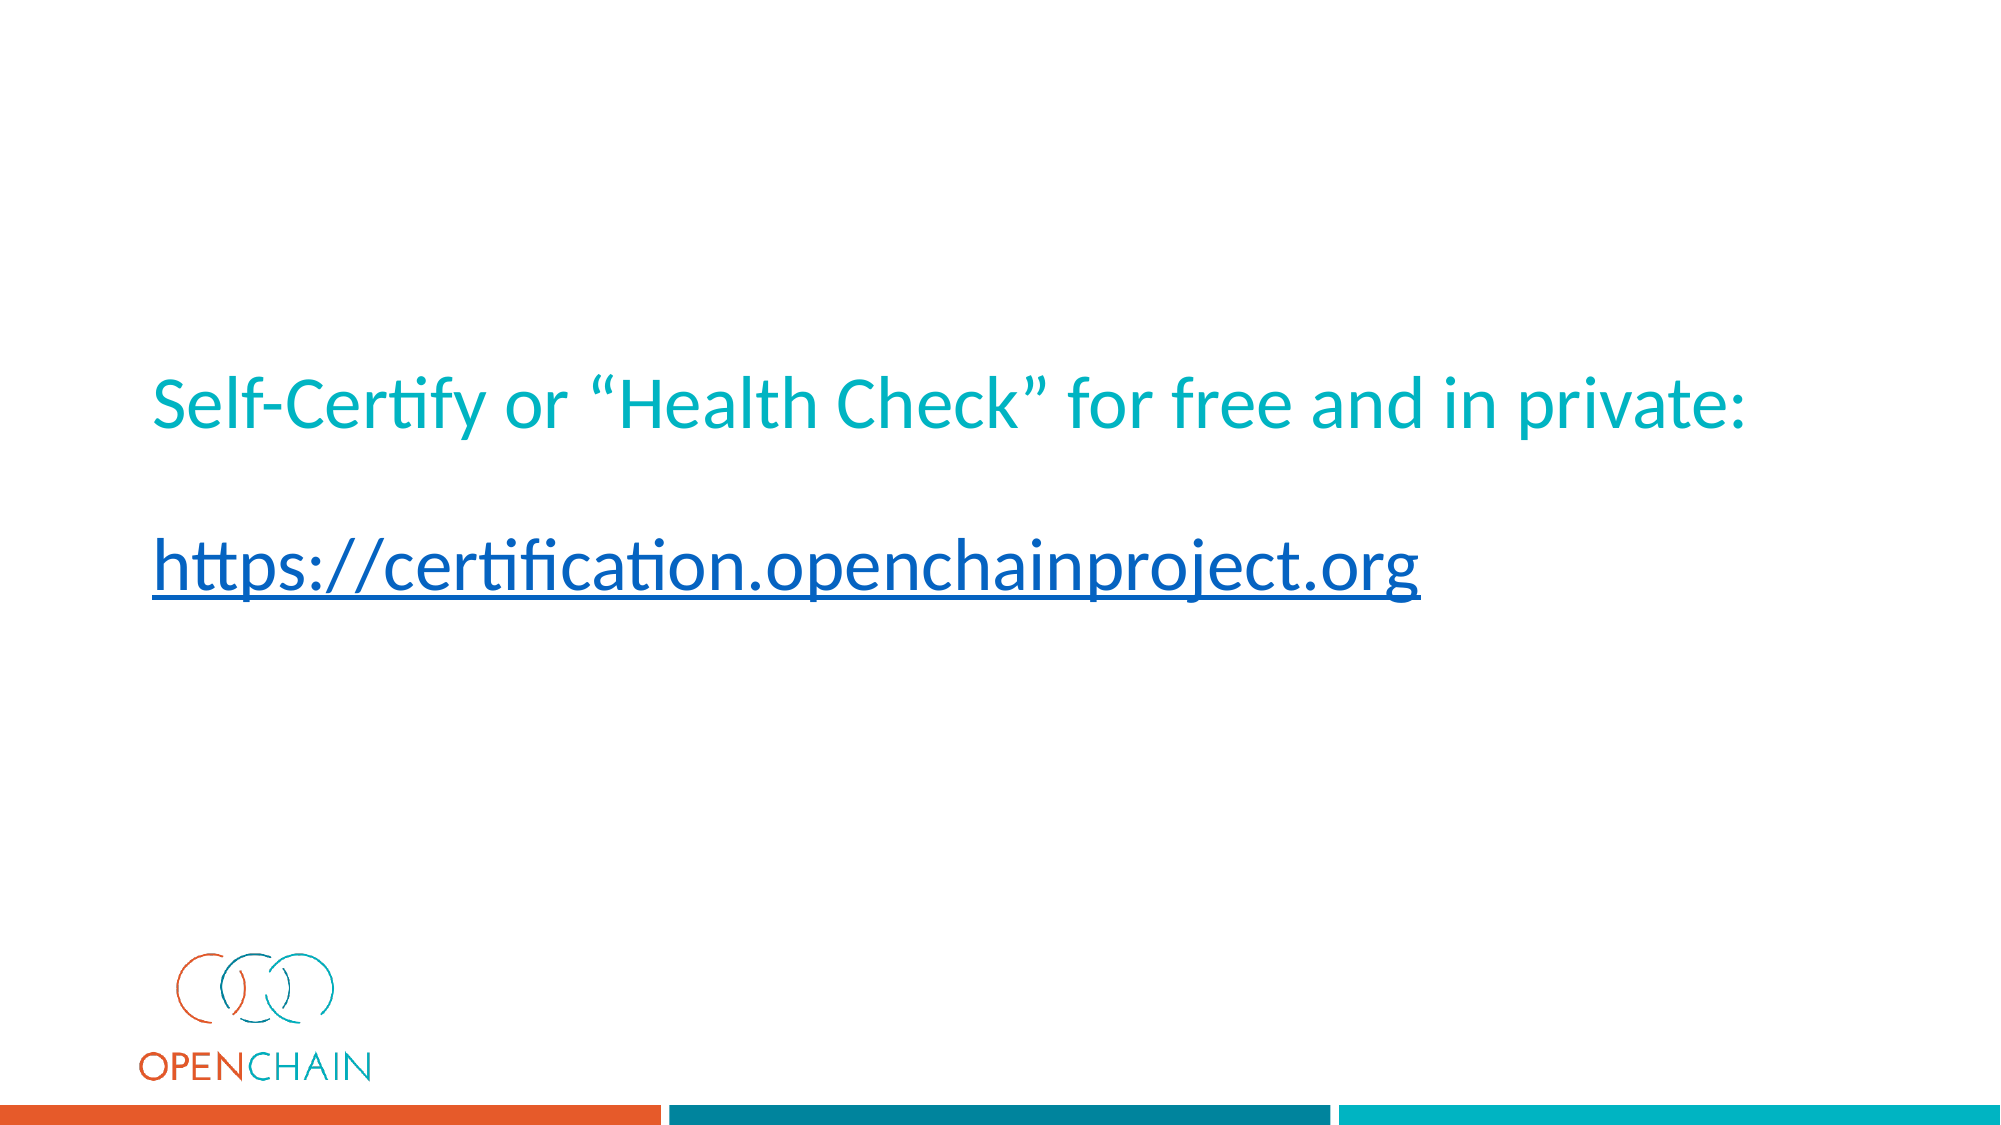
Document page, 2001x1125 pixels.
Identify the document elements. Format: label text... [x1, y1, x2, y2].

picture [137, 951, 372, 1082]
title Self-Certify or “Health Check” for free and in private: https://certification.openchainproject.org [137, 376, 1863, 594]
